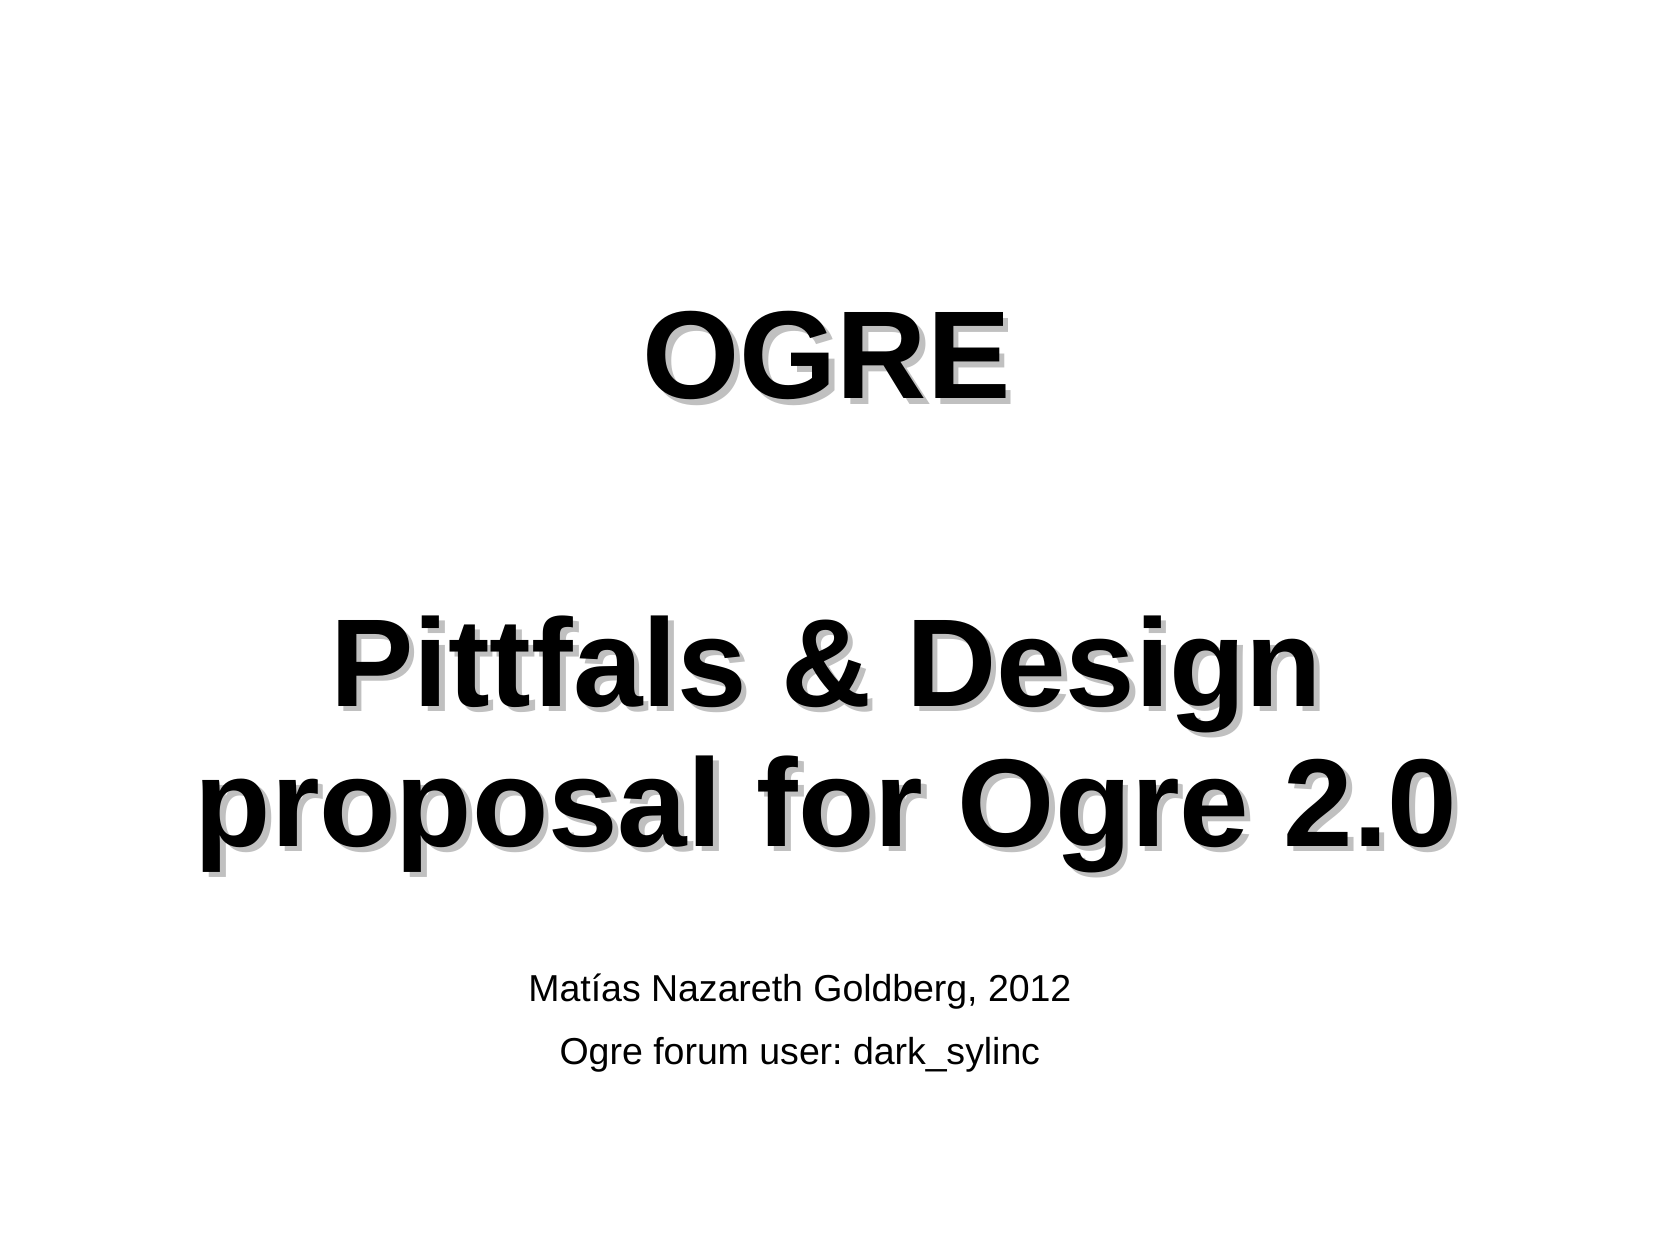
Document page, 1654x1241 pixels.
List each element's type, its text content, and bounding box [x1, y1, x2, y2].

subtitle OGRE Pittfals & Design proposal for Ogre 2.0 [82, 49, 1571, 1109]
text_box Matías Nazareth Goldberg, 2012 Ogre forum user: dark_sylinc [165, 939, 1435, 1060]
